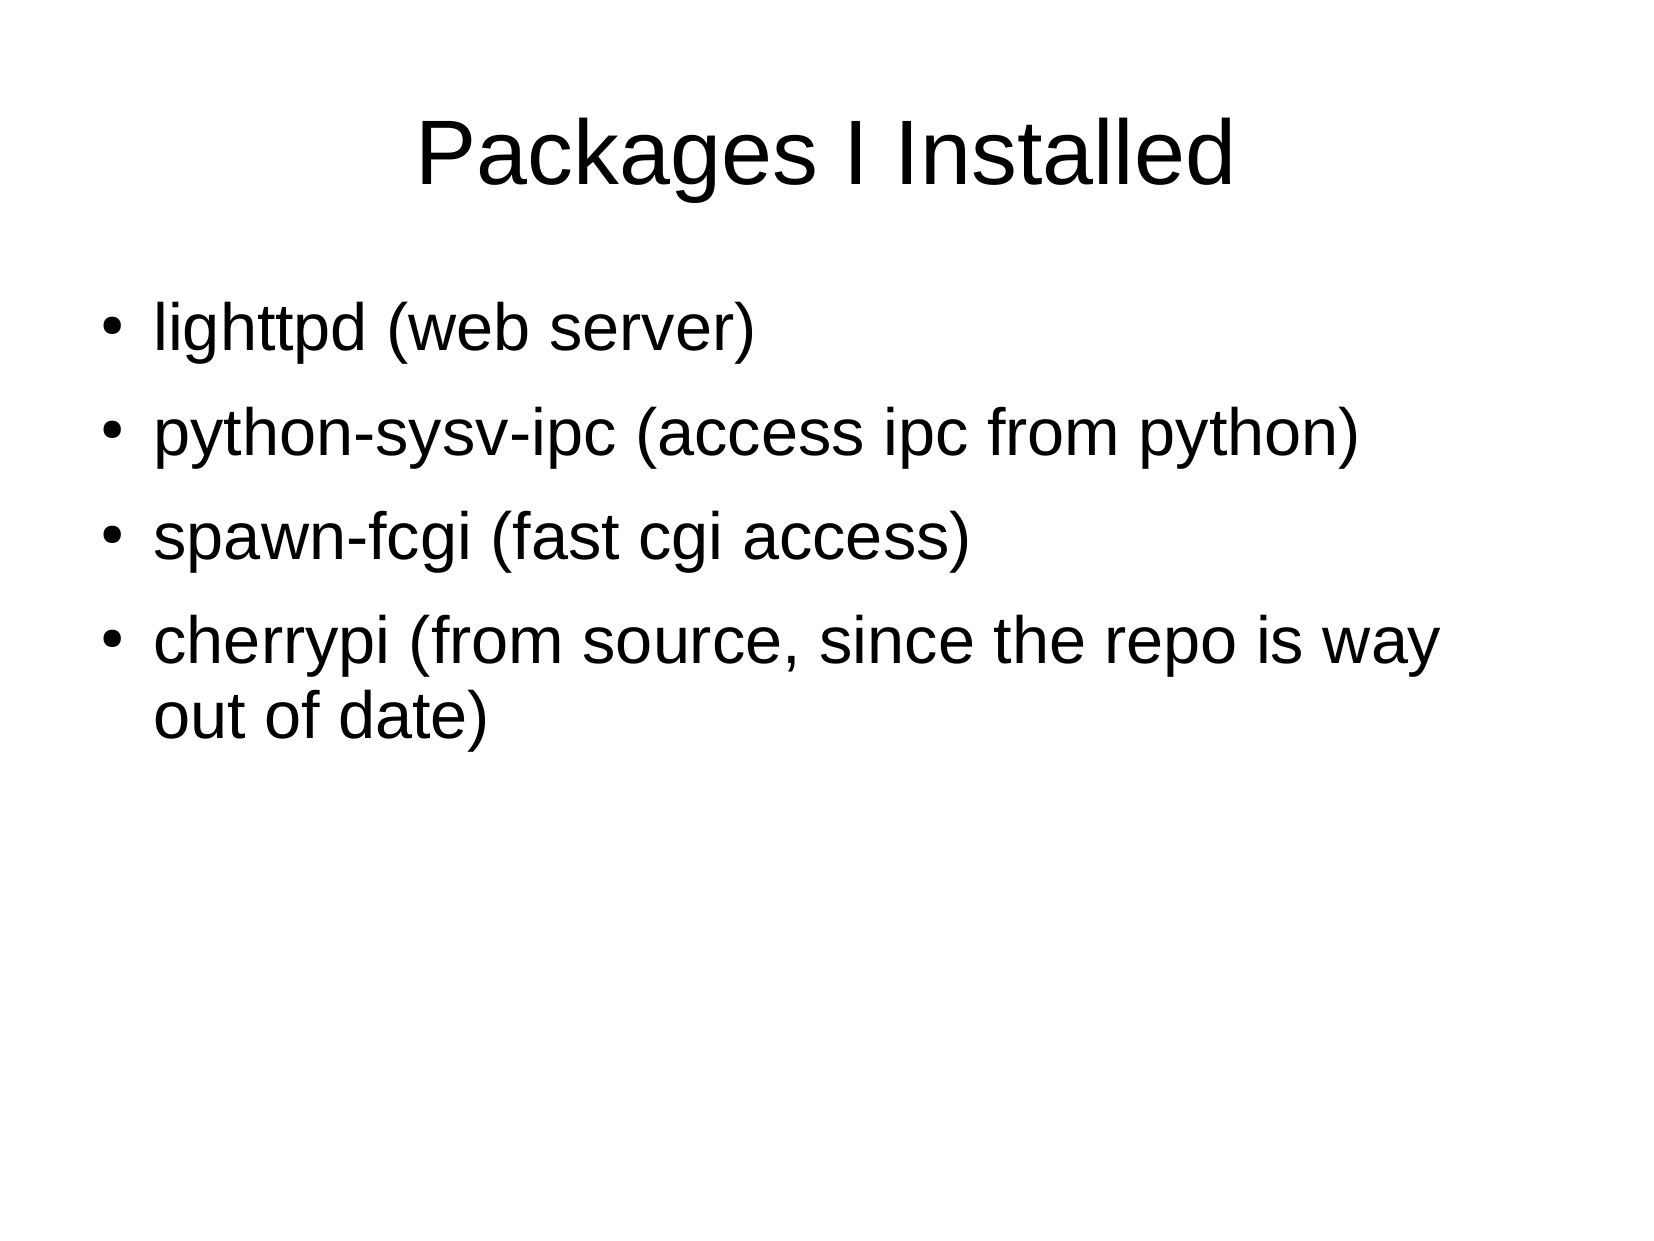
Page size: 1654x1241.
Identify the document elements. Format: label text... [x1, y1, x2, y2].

list lighttpd (web server) python-sysv-ipc (access ipc from python) spawn-fcgi (fast cgi access) cherrypi (from source, since the repo is way out of date) [82, 290, 1538, 1010]
title Packages I Installed [82, 49, 1571, 257]
